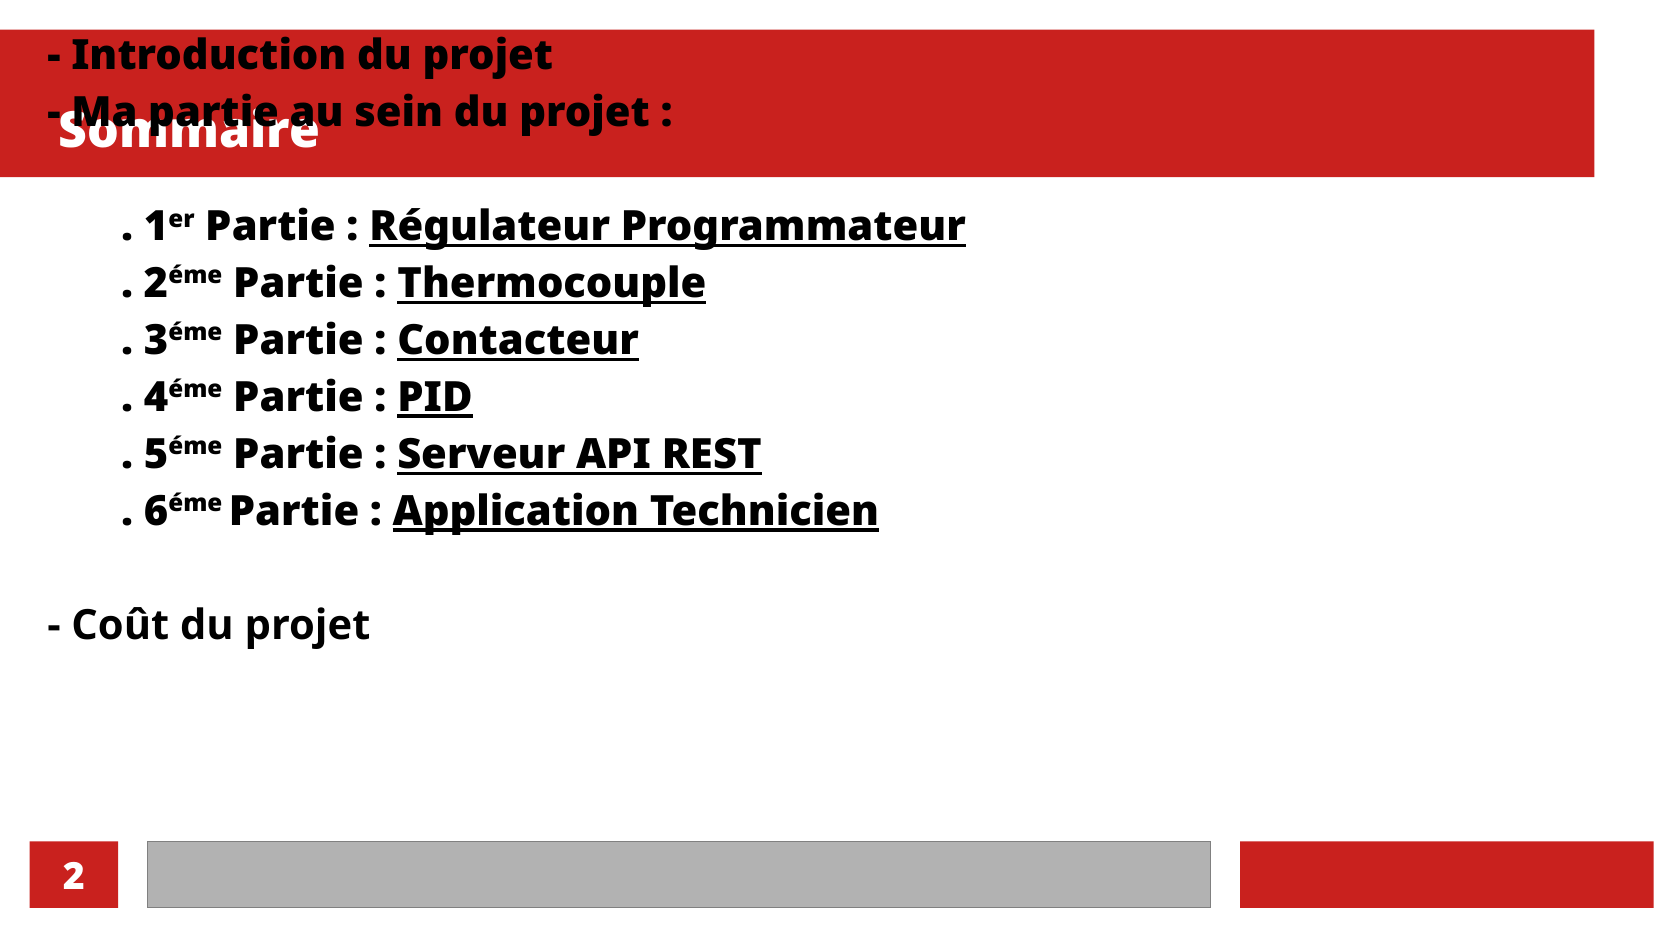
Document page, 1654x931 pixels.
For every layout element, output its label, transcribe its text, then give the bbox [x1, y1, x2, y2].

title Sommaire [59, 44, 1595, 124]
title - Introduction du projet - Ma partie au sein du projet : . 1er Partie : Régulateur Programmateur . 2éme Partie : Thermocouple . 3éme Partie : Contacteur . 4éme Partie : PID . 5éme Partie : Serveur API REST . 6éme Partie : Application Technicien - Coût du projet [47, 124, 1648, 857]
